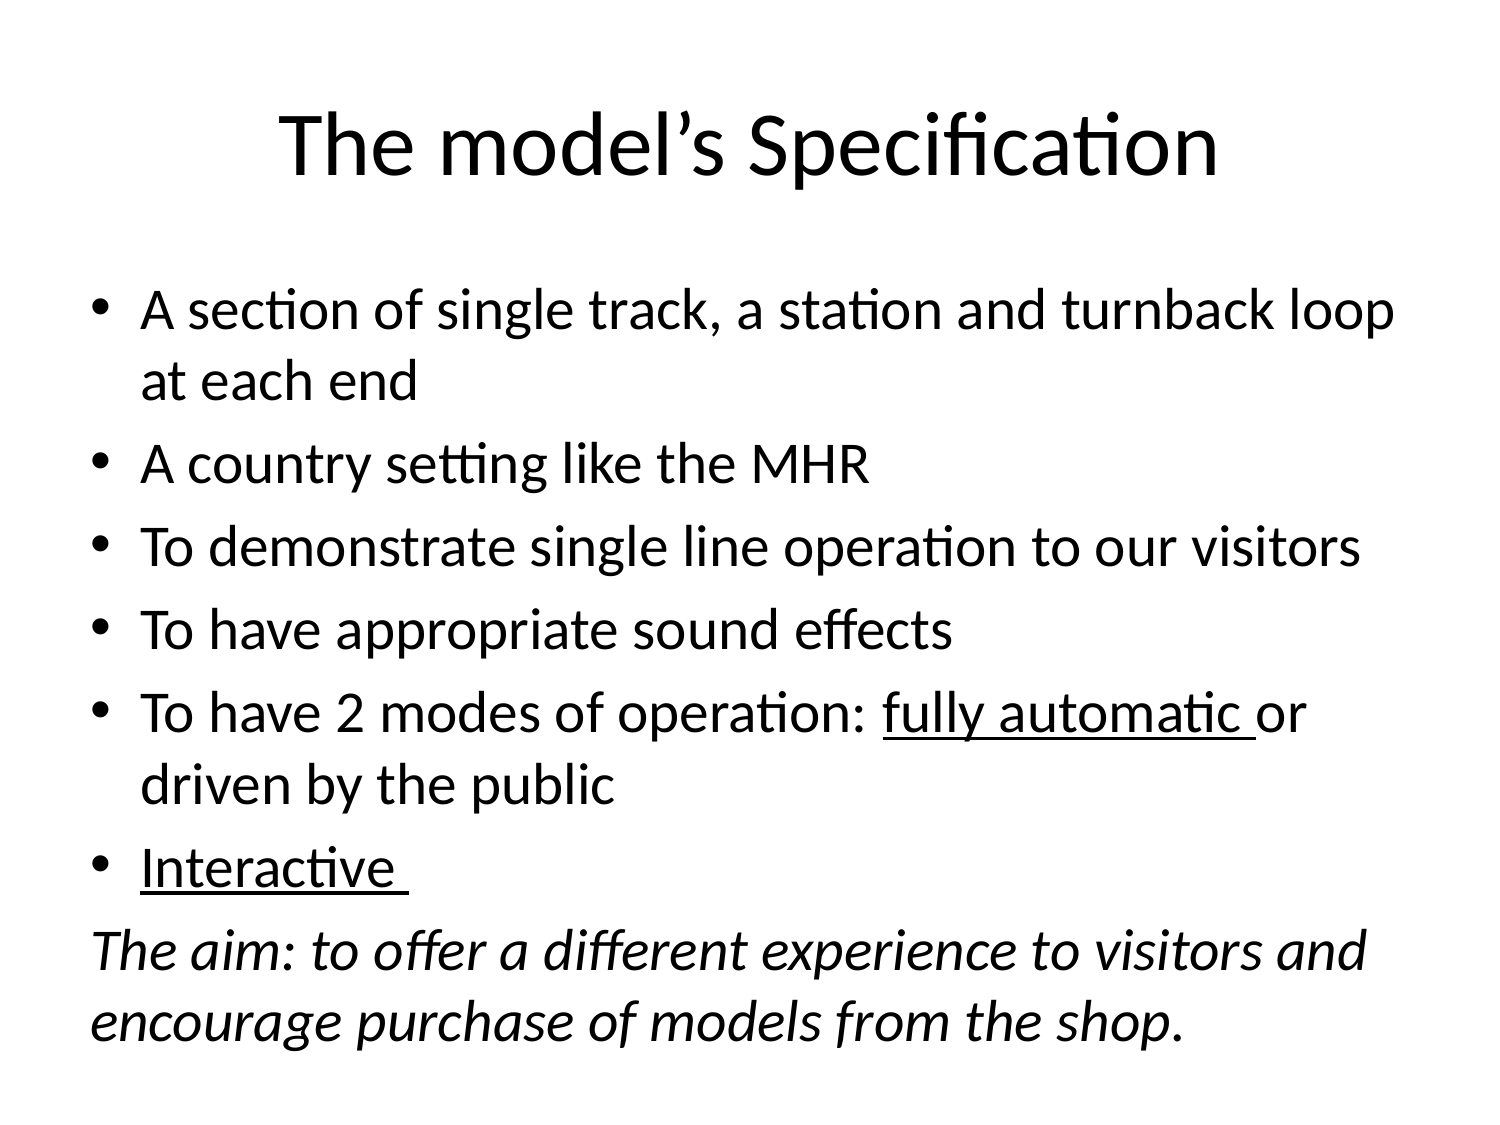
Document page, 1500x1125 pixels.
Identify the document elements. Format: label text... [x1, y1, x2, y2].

title The model’s Specification [75, 45, 1425, 233]
list A section of single track, a station and turnback loop at each end A country setting like the MHR To demonstrate single line operation to our visitors To have appropriate sound effects To have 2 modes of operation: fully automatic or driven by the public Interactive The aim: to offer a different experience to visitors and encourage purchase of models from the shop. [75, 262, 1425, 1071]
